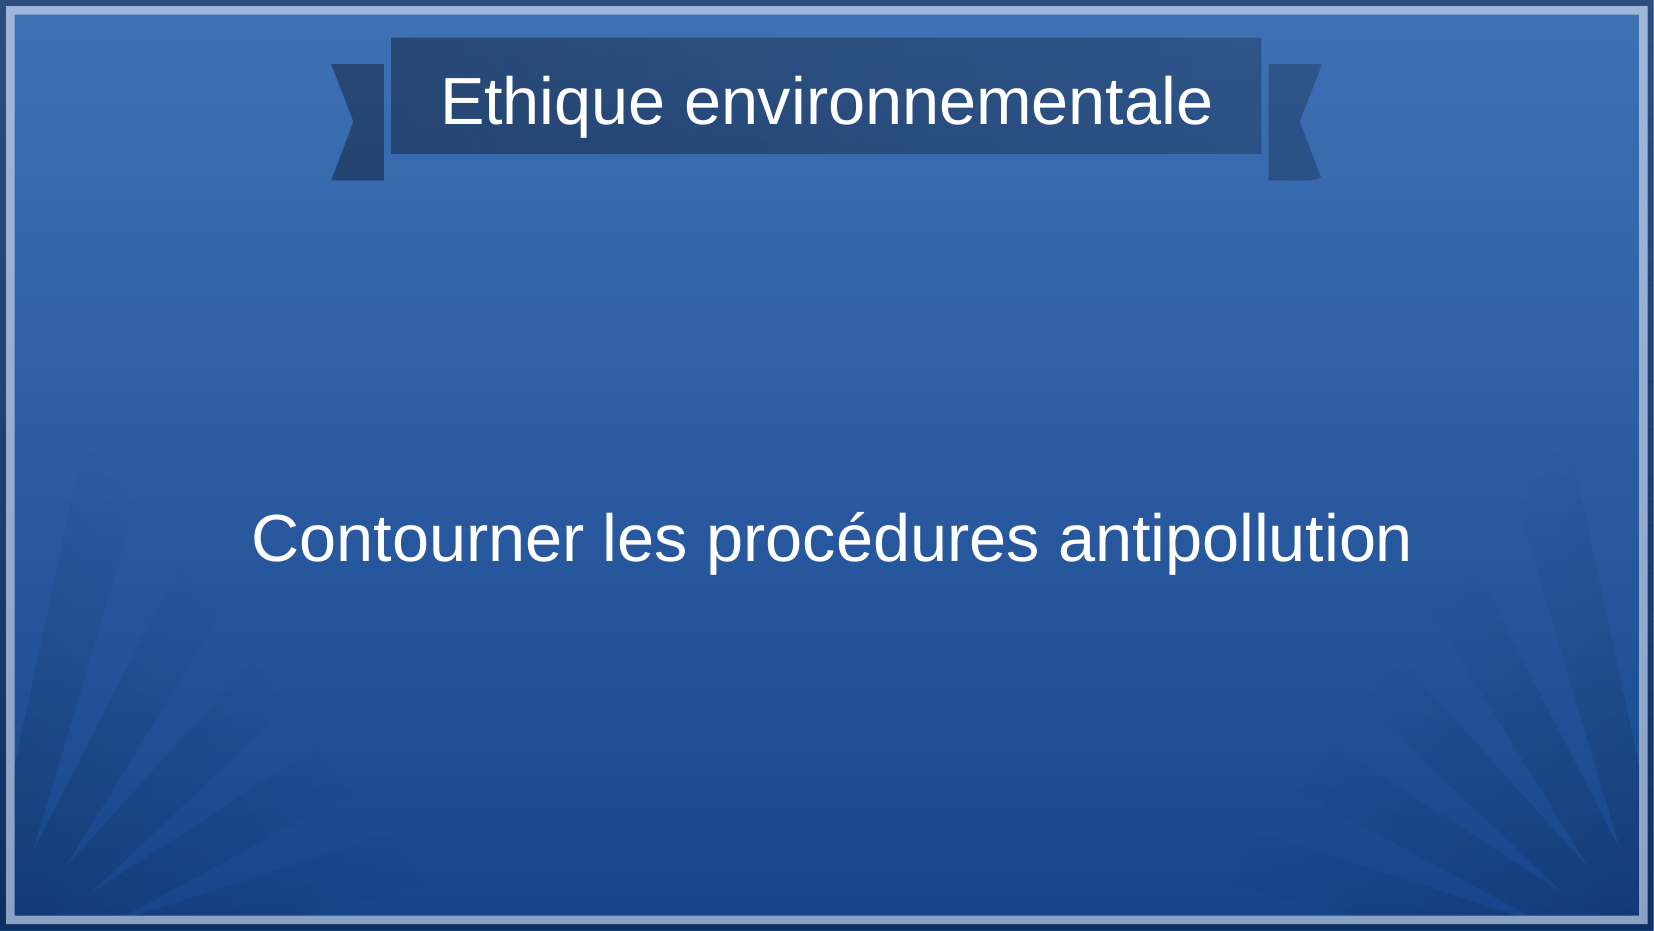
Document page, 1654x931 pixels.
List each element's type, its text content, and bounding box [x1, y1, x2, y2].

text_box Ethique environnementale [82, 45, 1571, 150]
text_box Contourner les procédures antipollution [88, 494, 1577, 576]
